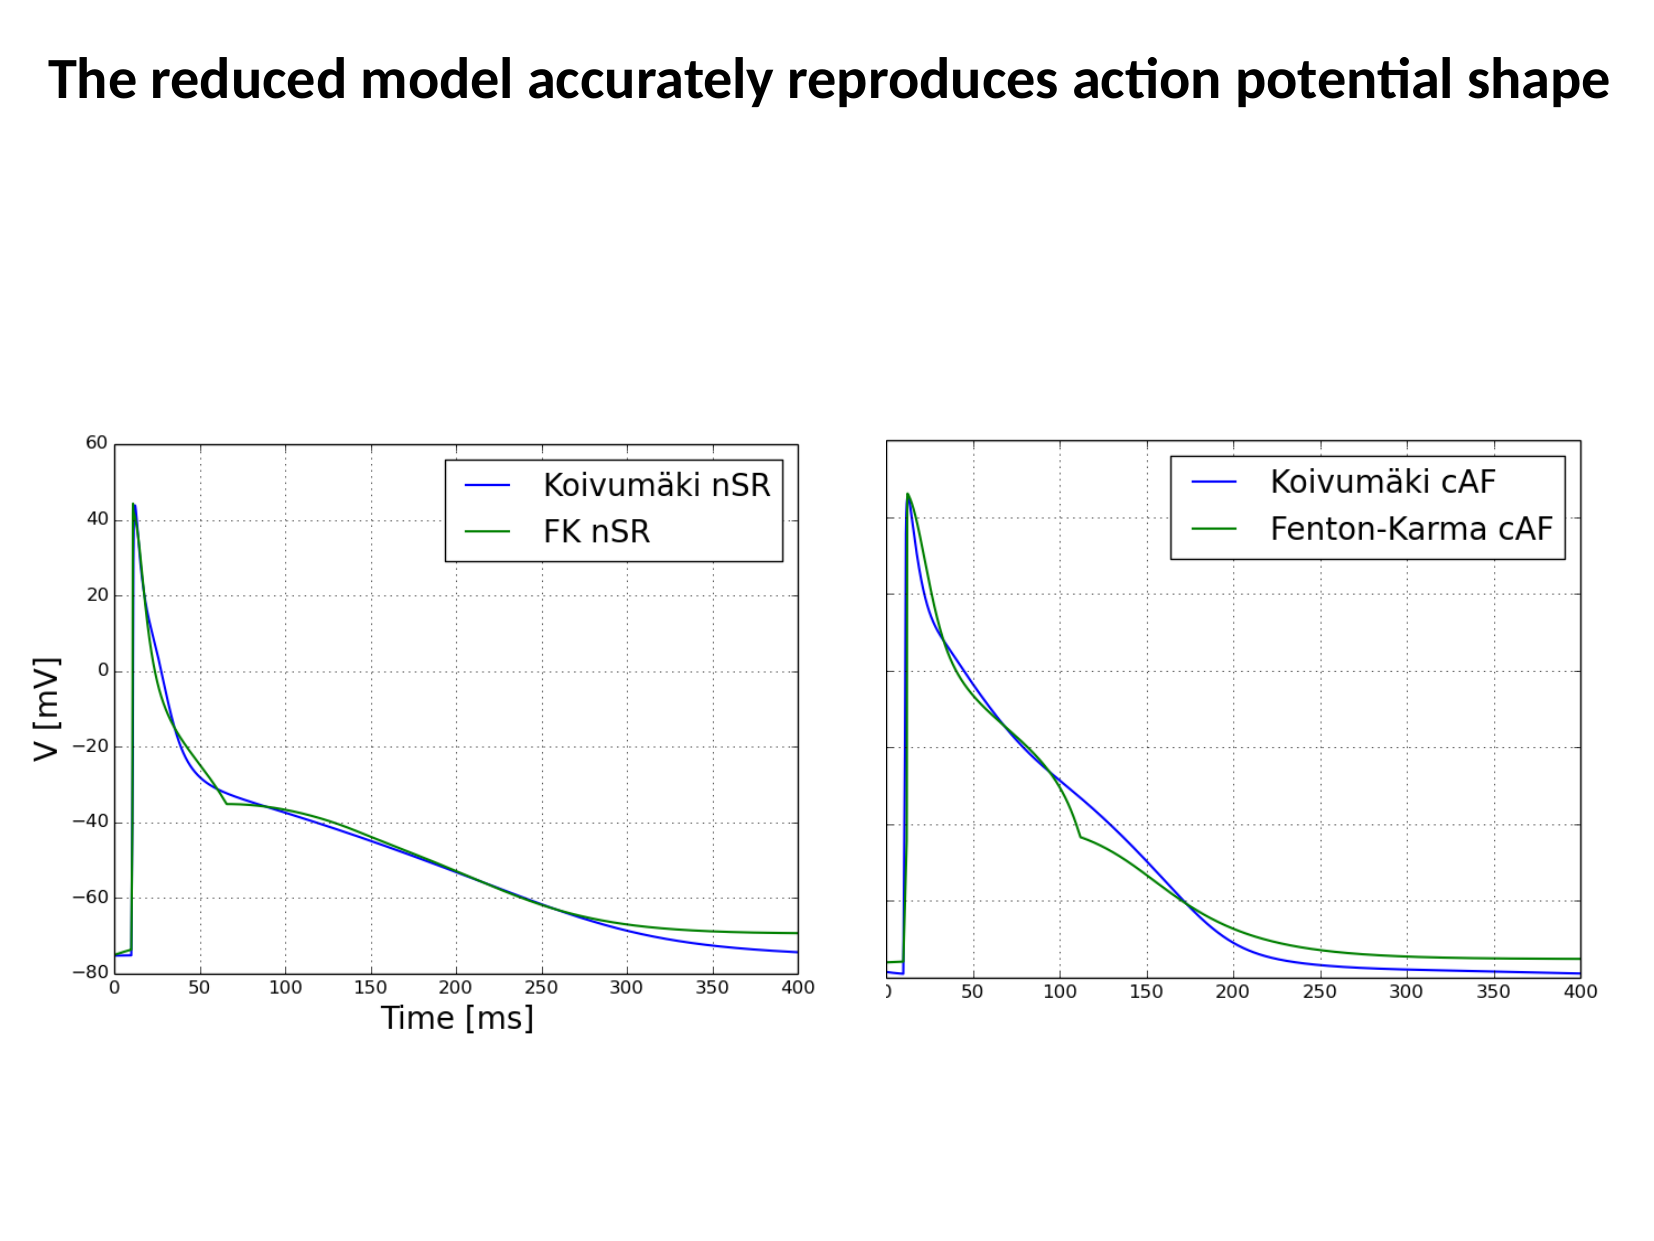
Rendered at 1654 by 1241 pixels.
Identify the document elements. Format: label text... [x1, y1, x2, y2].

picture [4, 373, 1654, 1045]
text_box The reduced model accurately reproduces action potential shape [33, 33, 1654, 205]
